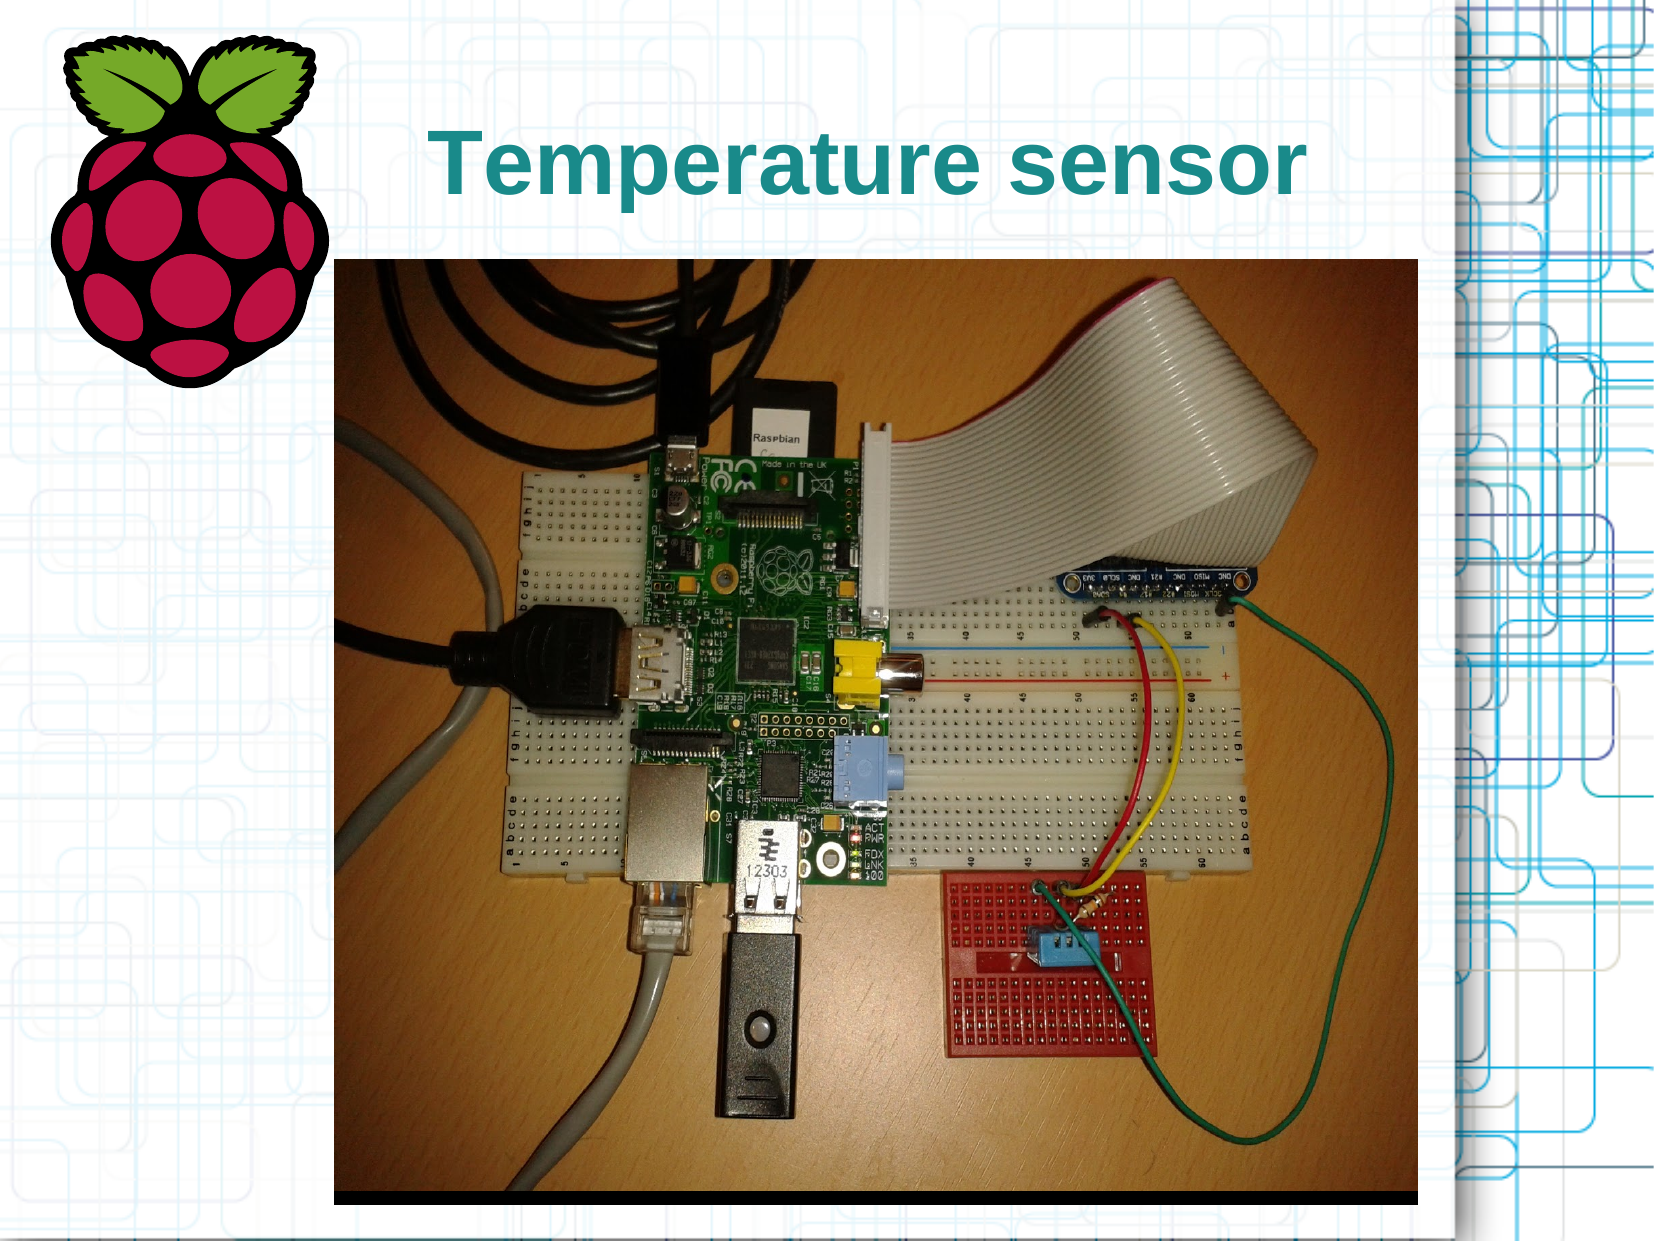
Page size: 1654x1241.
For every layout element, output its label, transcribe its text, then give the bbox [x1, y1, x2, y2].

title Temperature sensor [331, 59, 1548, 267]
picture [0, 0, 1654, 1241]
